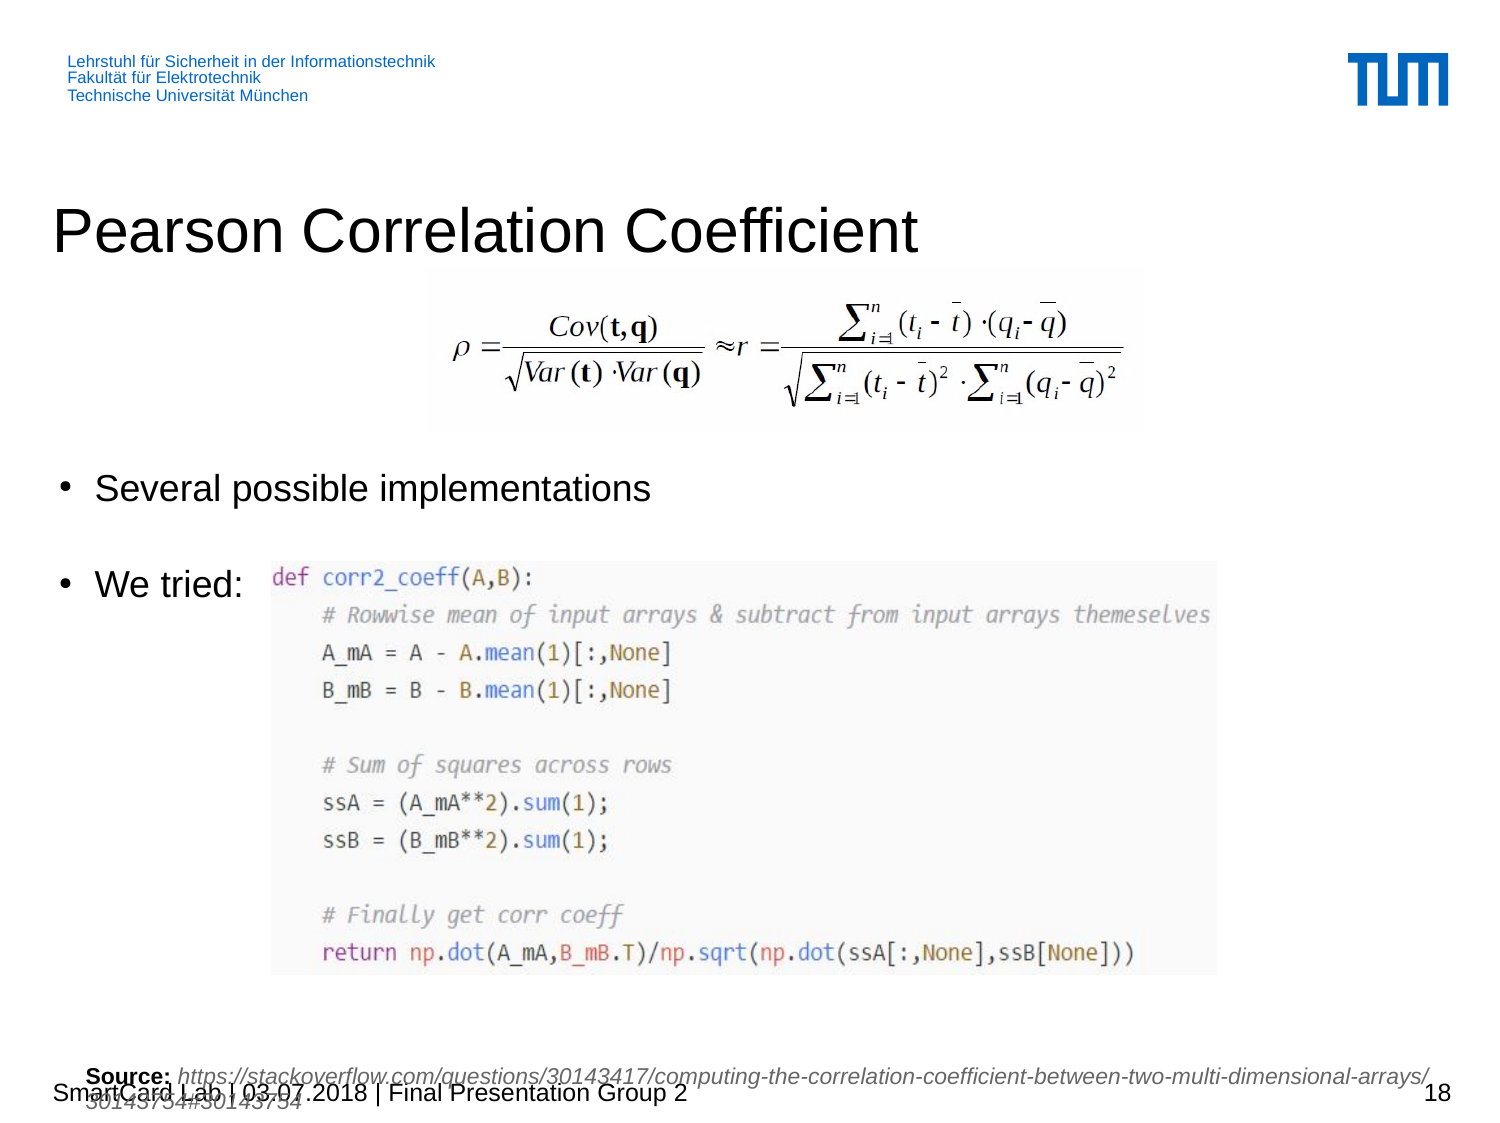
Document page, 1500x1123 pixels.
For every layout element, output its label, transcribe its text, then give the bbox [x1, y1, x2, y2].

picture [425, 267, 1146, 432]
text_box Source: https://stackoverflow.com/questions/30143417/computing-the-correlation-coefficient-between-two-multi-dimensional-arrays/30143754#30143754 [70, 1056, 1500, 1122]
list Several possible implementations We tried: Direct Implementation [59, 177, 1500, 793]
picture [271, 561, 1217, 975]
